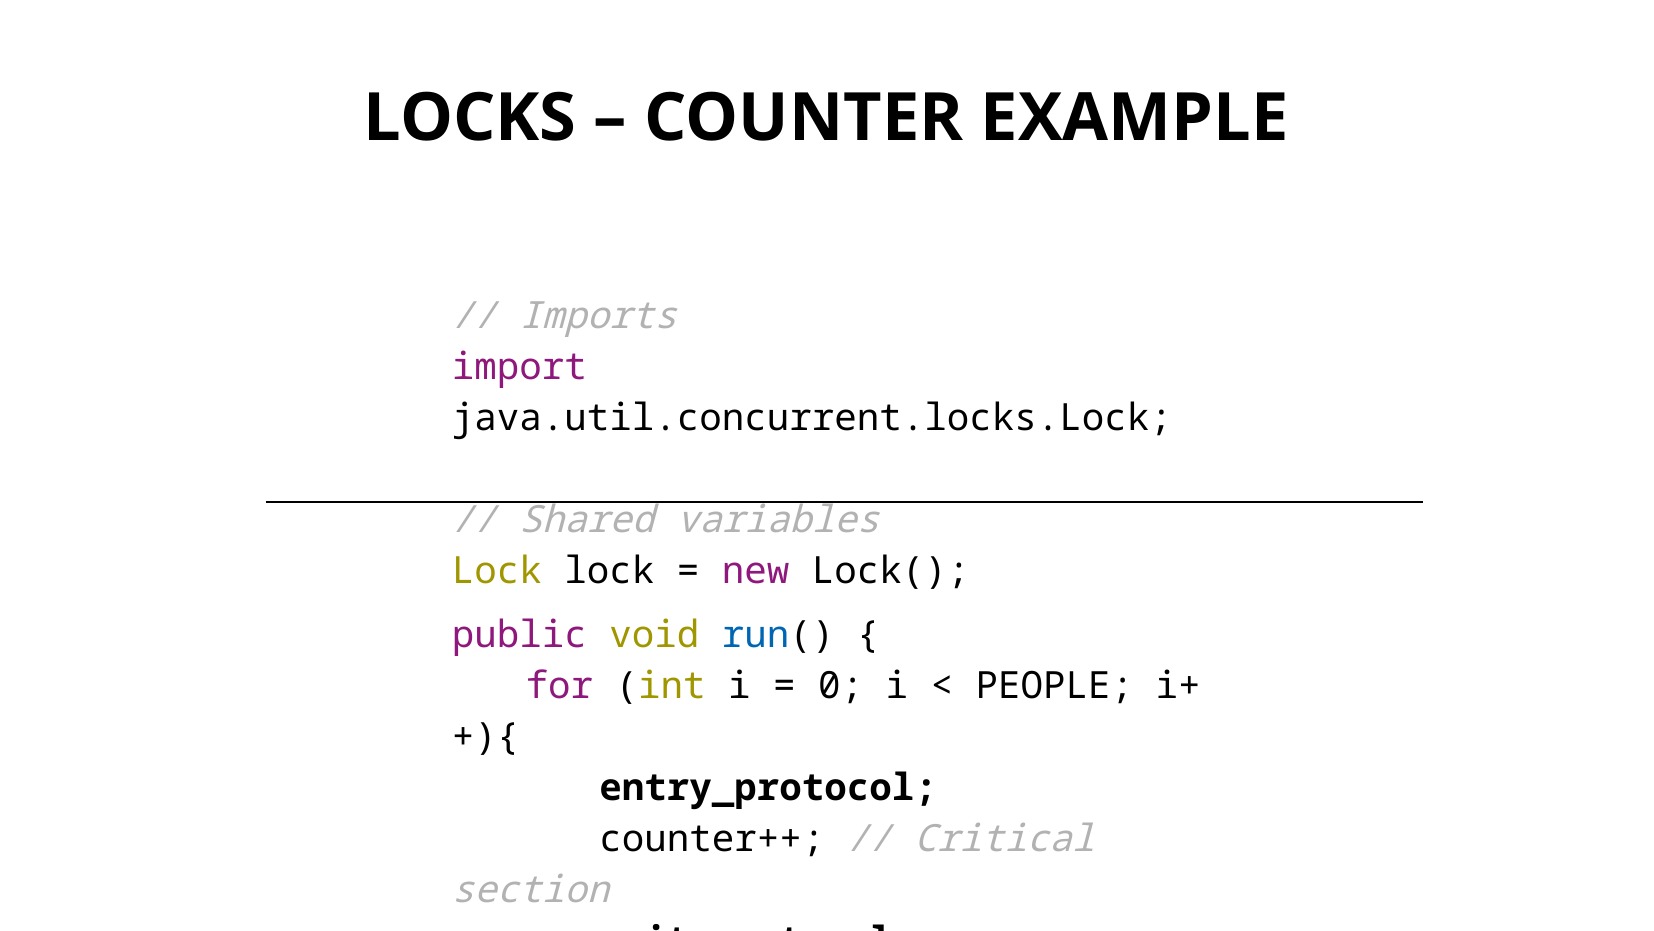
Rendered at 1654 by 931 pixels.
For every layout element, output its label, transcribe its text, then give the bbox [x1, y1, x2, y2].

text_box // Imports import java.util.concurrent.locks.Lock; // Shared variables Lock lock = new Lock(); [437, 236, 1217, 473]
title LOCKS – COUNTER EXAMPLE [82, 36, 1571, 193]
text_box public void run() { for (int i = 0; i < PEOPLE; i++){ entry_protocol; counter++; // Critical section exit_protocol; } } [437, 555, 1217, 868]
